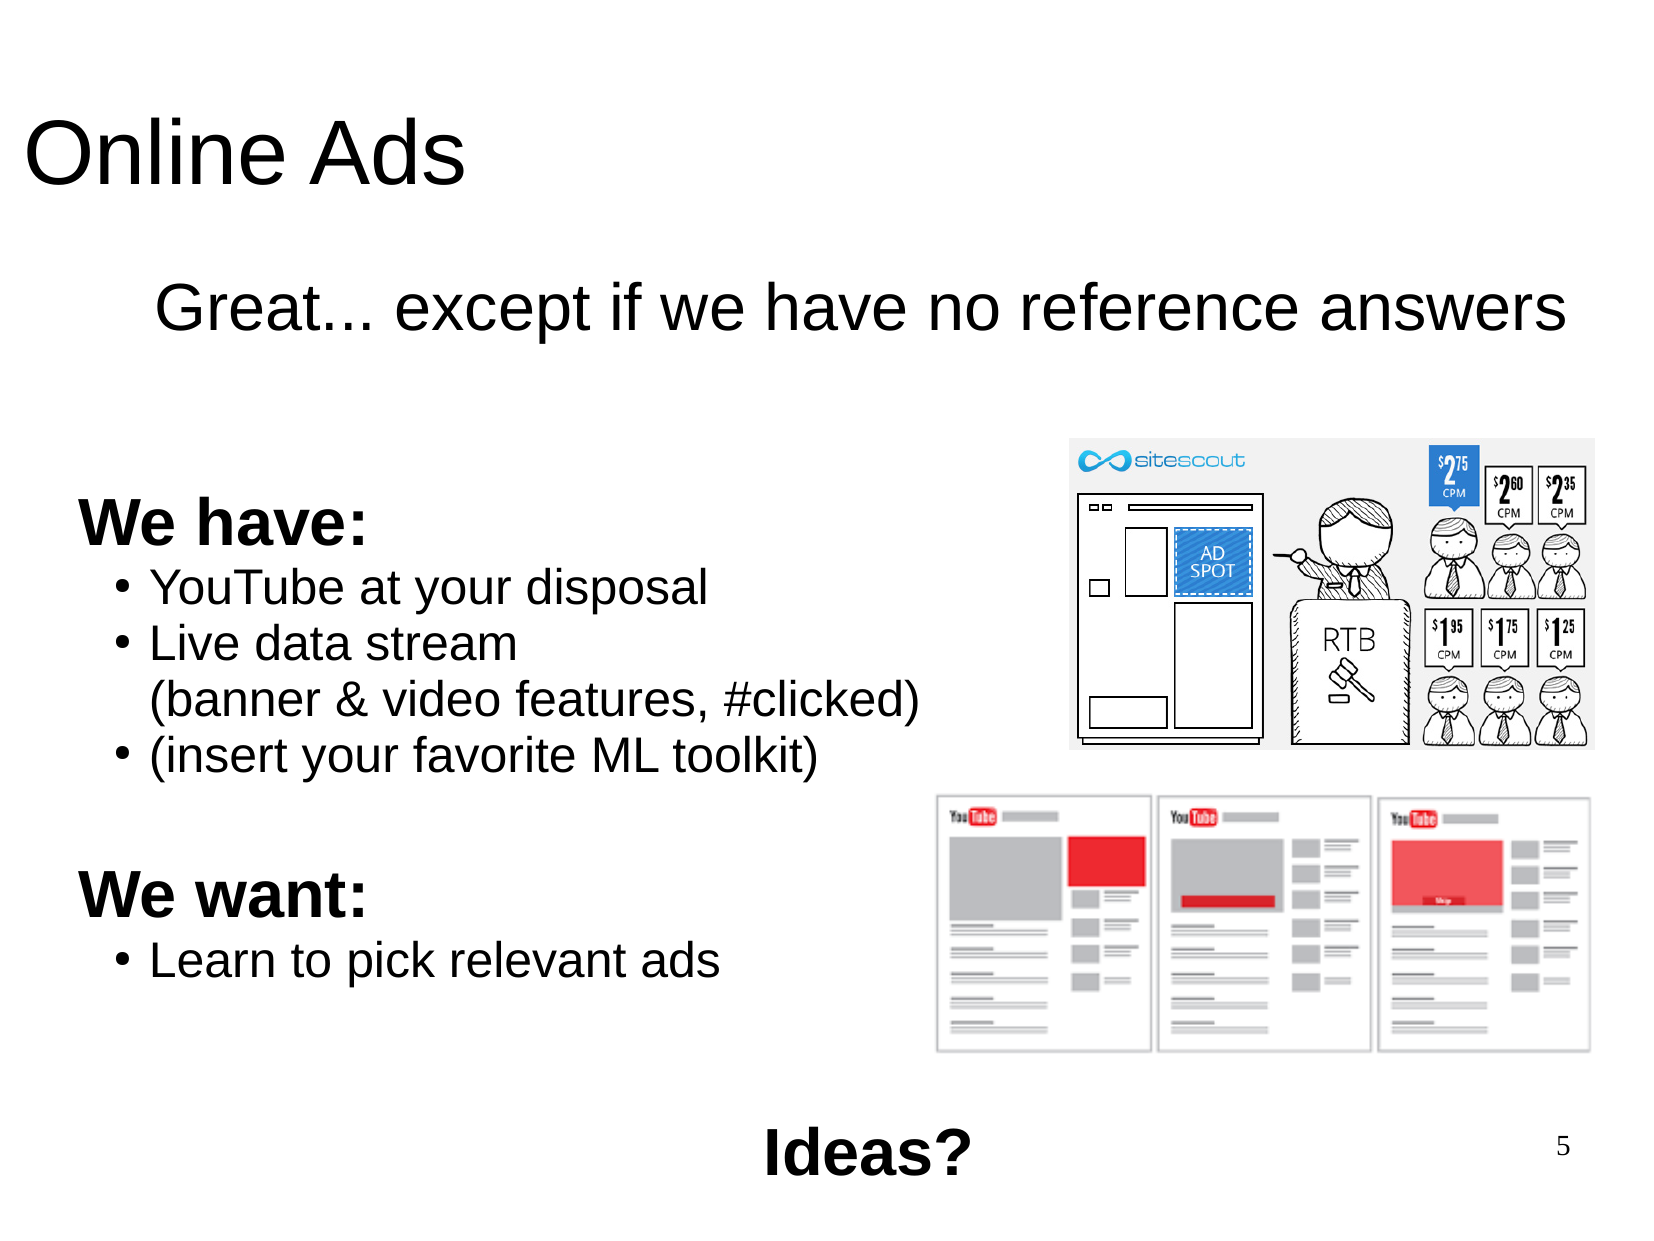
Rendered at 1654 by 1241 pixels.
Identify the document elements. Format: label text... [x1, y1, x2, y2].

text_box Ideas? [748, 1114, 991, 1190]
picture [1069, 438, 1595, 750]
text_box Great... except if we have no reference answers [136, 270, 1587, 346]
text_box We have: YouTube at your disposal Live data stream (banner & video features, #clicked) (insert your favorite ML toolkit) We want: Learn to pick relevant ads [78, 483, 973, 990]
picture [933, 790, 1599, 1061]
title Online Ads [23, 49, 1512, 257]
